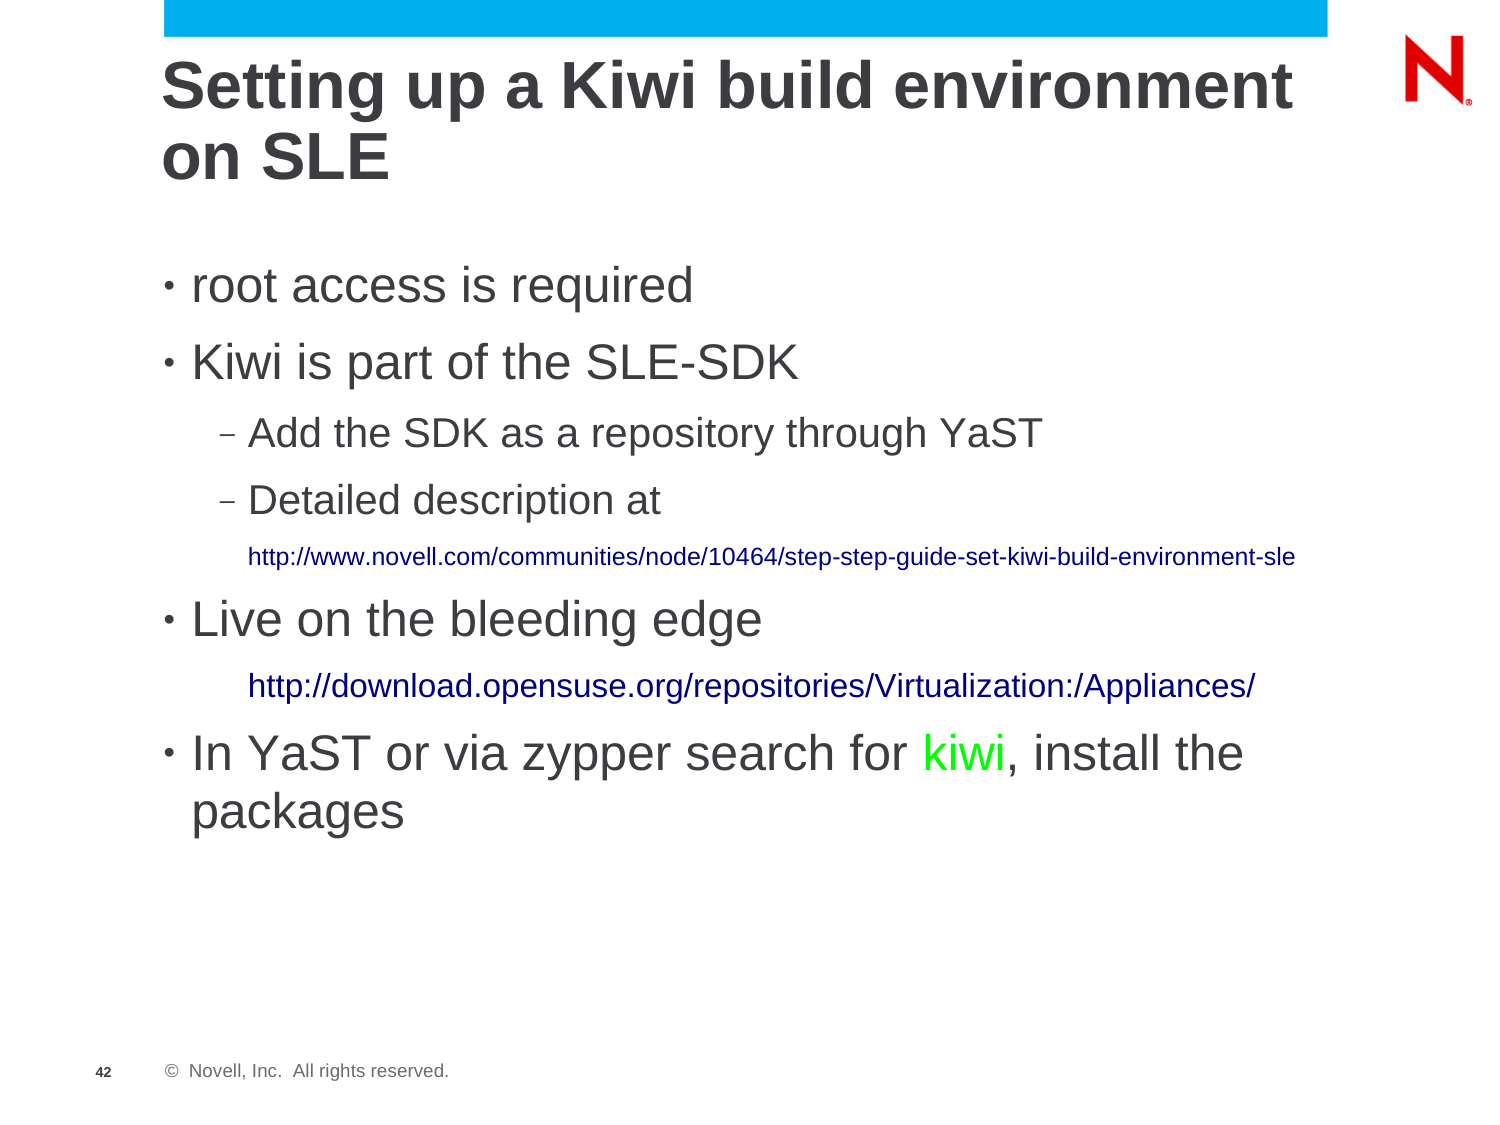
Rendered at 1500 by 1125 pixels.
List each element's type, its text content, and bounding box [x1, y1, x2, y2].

list root access is required Kiwi is part of the SLE-SDK Add the SDK as a repository through YaST Detailed description at http://www.novell.com/communities/node/10464/step-step-guide-set-kiwi-build-environment-sle Live on the bleeding edge http://download.opensuse.org/repositories/Virtualization:/Appliances/ In YaST or via zypper search for kiwi, install the packages [163, 254, 1404, 986]
title Setting up a Kiwi build environment on SLE [161, 41, 1383, 205]
picture [1403, 32, 1473, 107]
